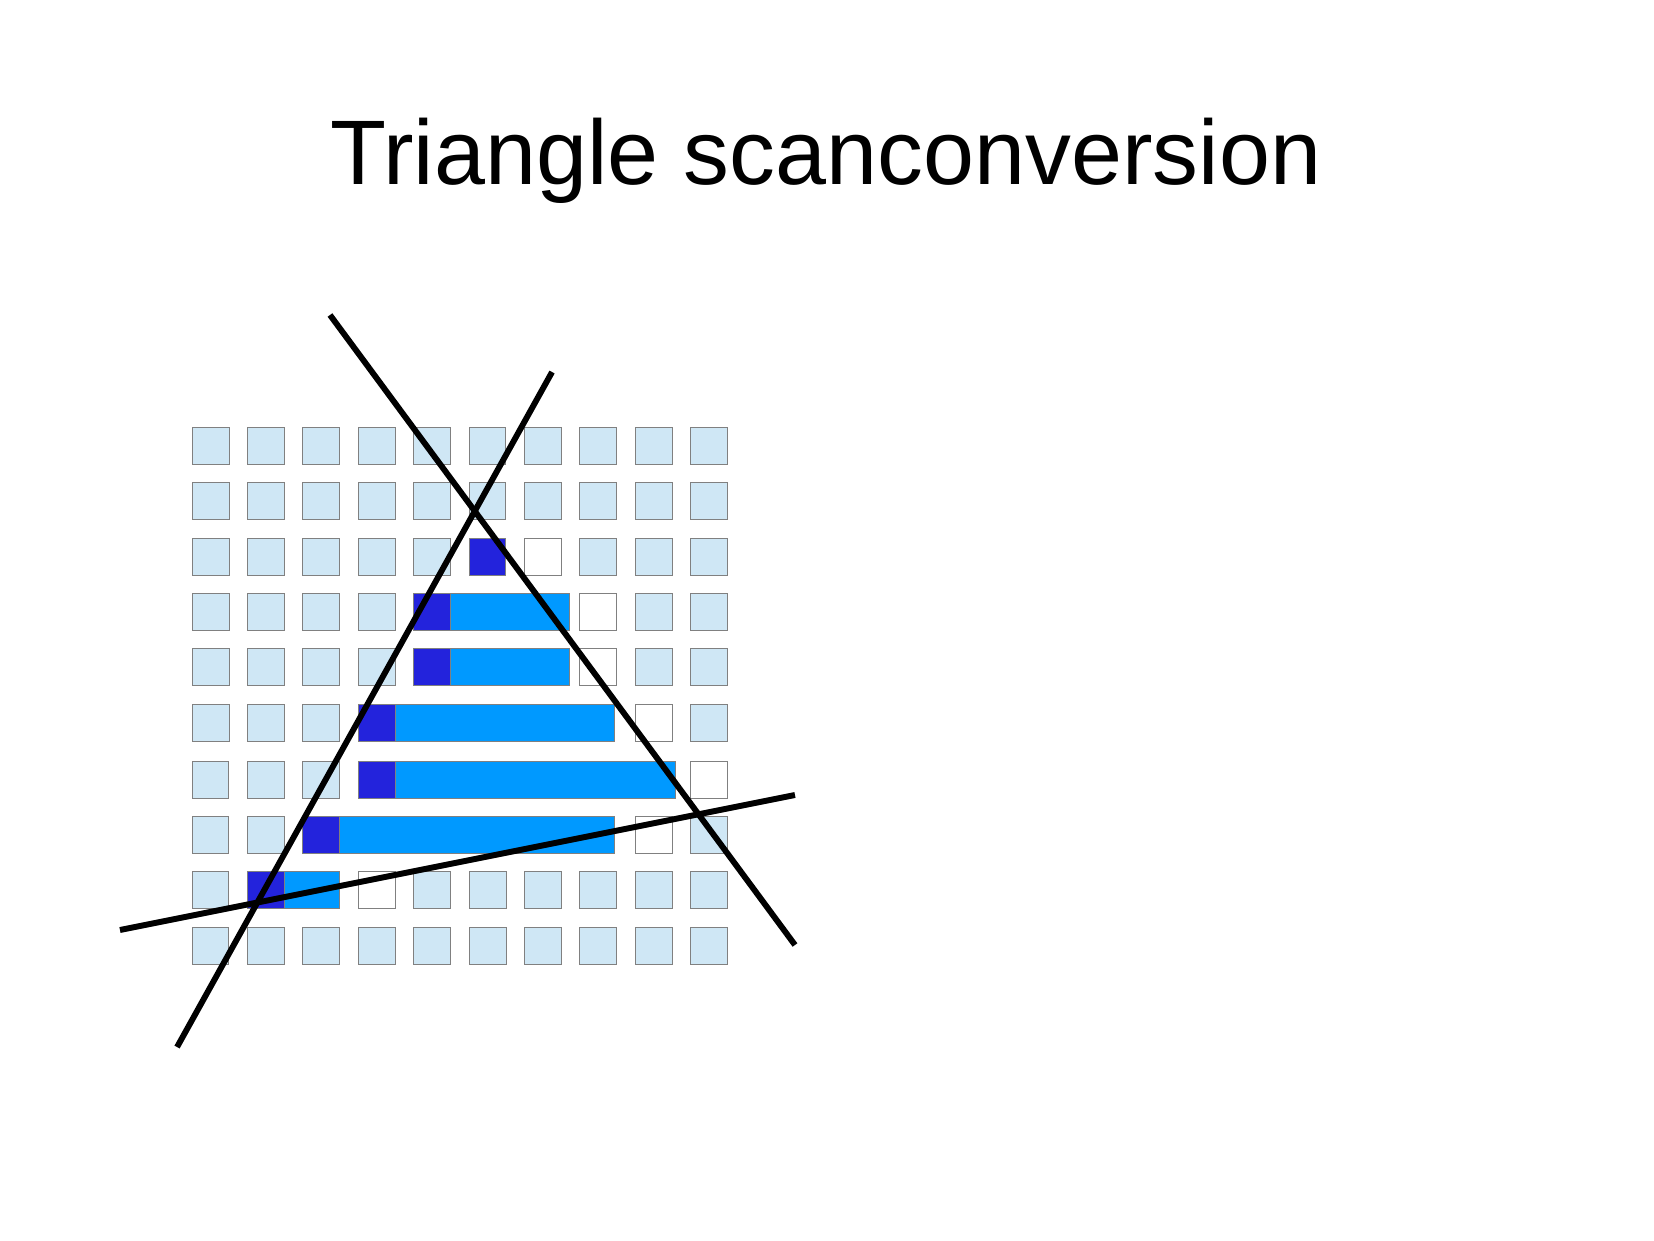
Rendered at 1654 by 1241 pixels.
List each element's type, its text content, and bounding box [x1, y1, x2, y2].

text_box [247, 816, 285, 854]
text_box [247, 761, 285, 799]
text_box [247, 482, 285, 520]
text_box [302, 538, 340, 576]
text_box [413, 648, 570, 686]
text_box [500, 538, 506, 547]
text_box [192, 593, 230, 631]
text_box [690, 761, 728, 799]
text_box [247, 927, 285, 965]
text_box [443, 562, 451, 576]
text_box [358, 761, 676, 799]
text_box [358, 593, 396, 631]
text_box [479, 482, 506, 520]
text_box [469, 482, 487, 504]
text_box [358, 871, 394, 879]
text_box [247, 538, 285, 576]
text_box [579, 538, 617, 576]
text_box [192, 538, 230, 576]
text_box [581, 648, 617, 686]
text_box [192, 927, 229, 965]
text_box [192, 648, 230, 686]
text_box [192, 761, 229, 799]
text_box [664, 761, 676, 777]
text_box [413, 538, 451, 576]
text_box [413, 434, 436, 465]
text_box [690, 871, 728, 909]
text_box [302, 648, 340, 686]
text_box [302, 761, 332, 799]
text_box [192, 871, 229, 909]
text_box [524, 927, 562, 965]
text_box [635, 927, 673, 965]
text_box [358, 879, 396, 909]
text_box [413, 593, 425, 614]
text_box [358, 482, 396, 520]
text_box [579, 871, 617, 909]
text_box [705, 816, 728, 847]
text_box [413, 593, 558, 631]
text_box [358, 927, 396, 965]
text_box [635, 427, 673, 465]
text_box [469, 427, 506, 465]
text_box [247, 648, 285, 686]
text_box [192, 816, 229, 854]
text_box [690, 482, 728, 520]
text_box [413, 871, 451, 909]
text_box [690, 427, 728, 465]
text_box [358, 538, 396, 576]
text_box [265, 871, 340, 897]
text_box [247, 427, 285, 465]
text_box [524, 427, 562, 465]
text_box [247, 871, 270, 901]
text_box [302, 427, 340, 465]
text_box [358, 648, 394, 686]
text_box [579, 427, 617, 465]
text_box [319, 762, 340, 799]
text_box [192, 482, 230, 520]
text_box [690, 927, 728, 965]
text_box [524, 482, 562, 520]
text_box [690, 538, 728, 576]
text_box [635, 538, 673, 576]
text_box [690, 593, 728, 631]
text_box [192, 704, 230, 742]
text_box [635, 816, 669, 823]
text_box [302, 816, 615, 854]
text_box [635, 482, 673, 520]
text_box [258, 890, 340, 909]
text_box [413, 482, 451, 520]
text_box [579, 659, 599, 686]
text_box [469, 927, 507, 965]
text_box [690, 818, 723, 854]
text_box [247, 704, 285, 742]
text_box [358, 427, 396, 465]
text_box [521, 835, 615, 854]
text_box [358, 704, 615, 742]
text_box [469, 538, 506, 576]
text_box [524, 871, 562, 909]
text_box [382, 661, 396, 686]
title Triangle scanconversion [82, 49, 1571, 257]
text_box [635, 704, 673, 742]
text_box [413, 927, 451, 965]
text_box [524, 538, 562, 576]
text_box [579, 482, 617, 520]
text_box [690, 704, 728, 742]
text_box [469, 871, 507, 909]
text_box [579, 593, 617, 631]
text_box [690, 648, 728, 686]
text_box [302, 593, 340, 631]
text_box [635, 871, 673, 909]
text_box [635, 648, 673, 686]
text_box [302, 927, 340, 965]
text_box [302, 482, 340, 520]
text_box [635, 593, 673, 631]
text_box [302, 704, 340, 742]
text_box [540, 593, 570, 631]
text_box [358, 704, 363, 713]
text_box [418, 427, 451, 465]
text_box [635, 823, 673, 854]
text_box [192, 427, 230, 465]
text_box [247, 593, 285, 631]
text_box [579, 927, 617, 965]
